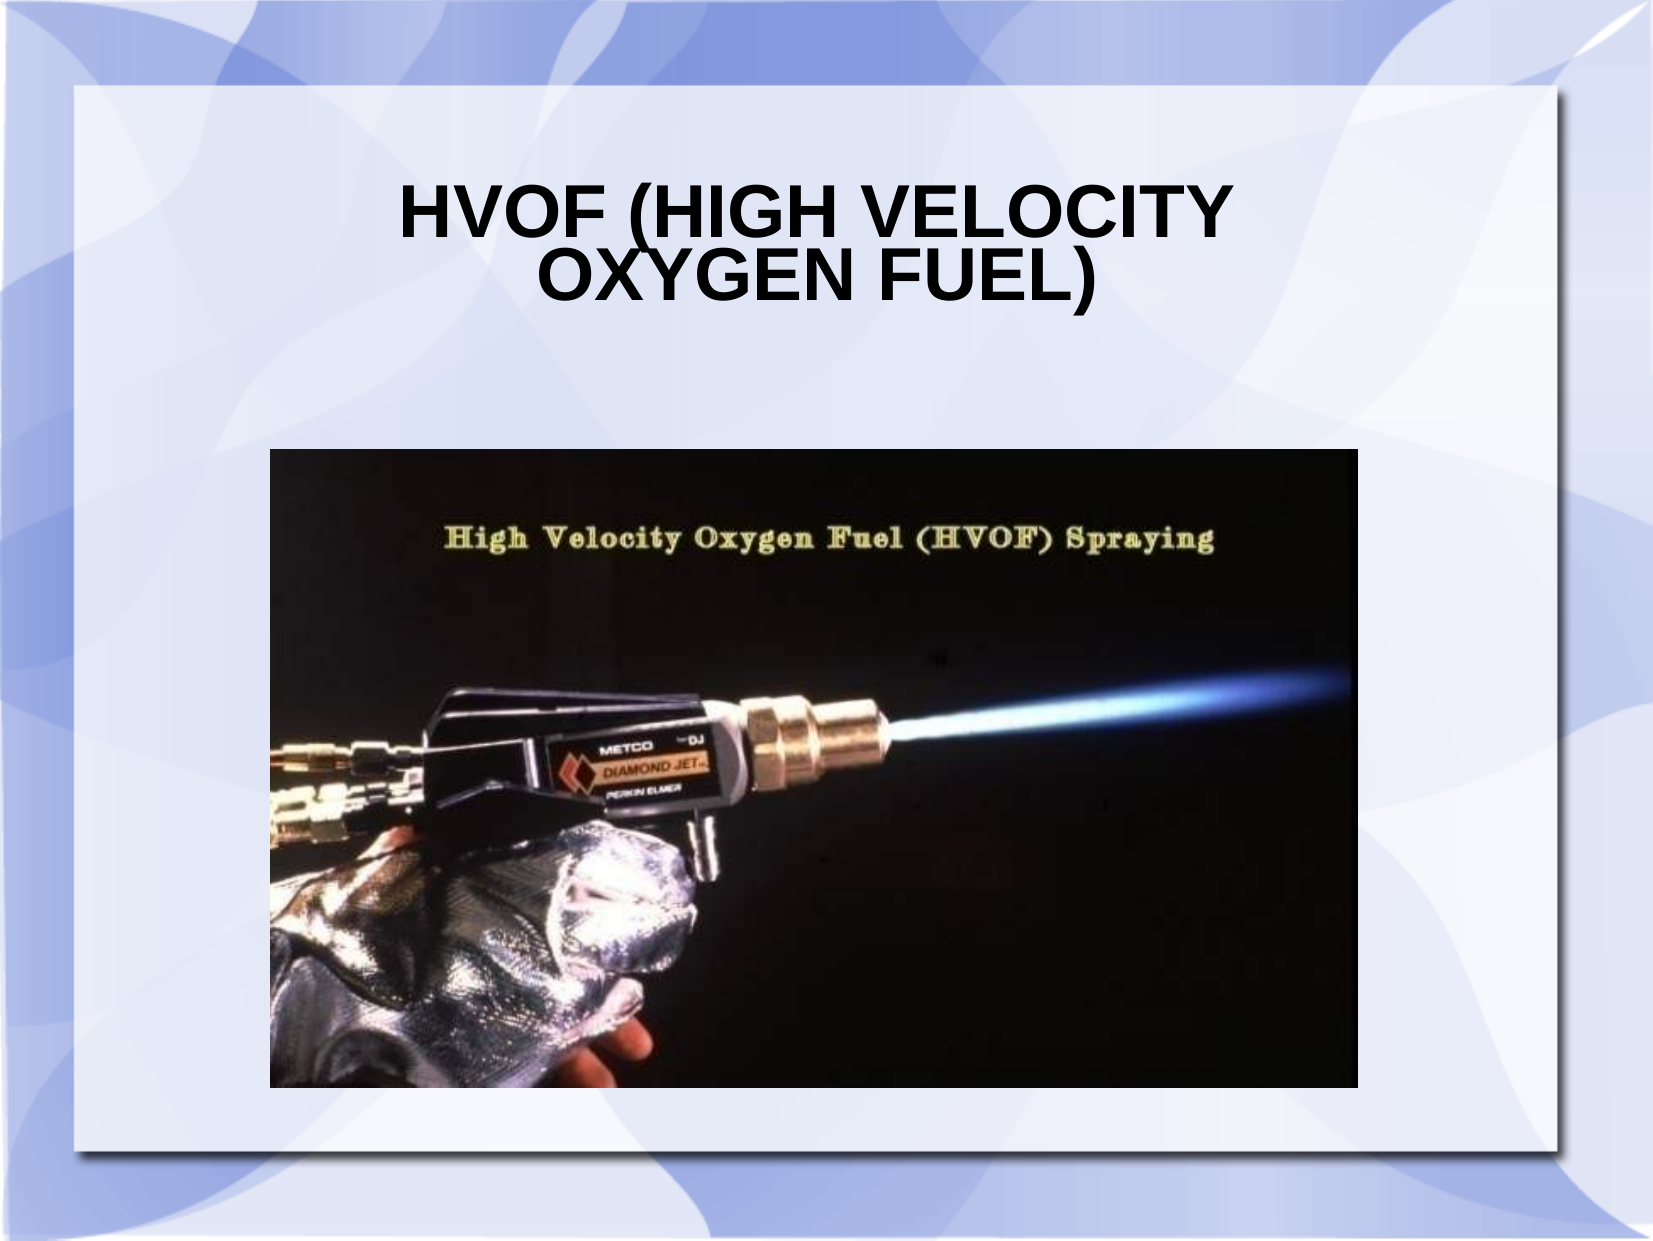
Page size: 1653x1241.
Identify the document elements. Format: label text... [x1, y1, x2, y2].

title HVOF (HIGH VELOCITY OXYGEN FUEL) [240, 150, 1396, 324]
picture [0, 0, 1653, 1241]
